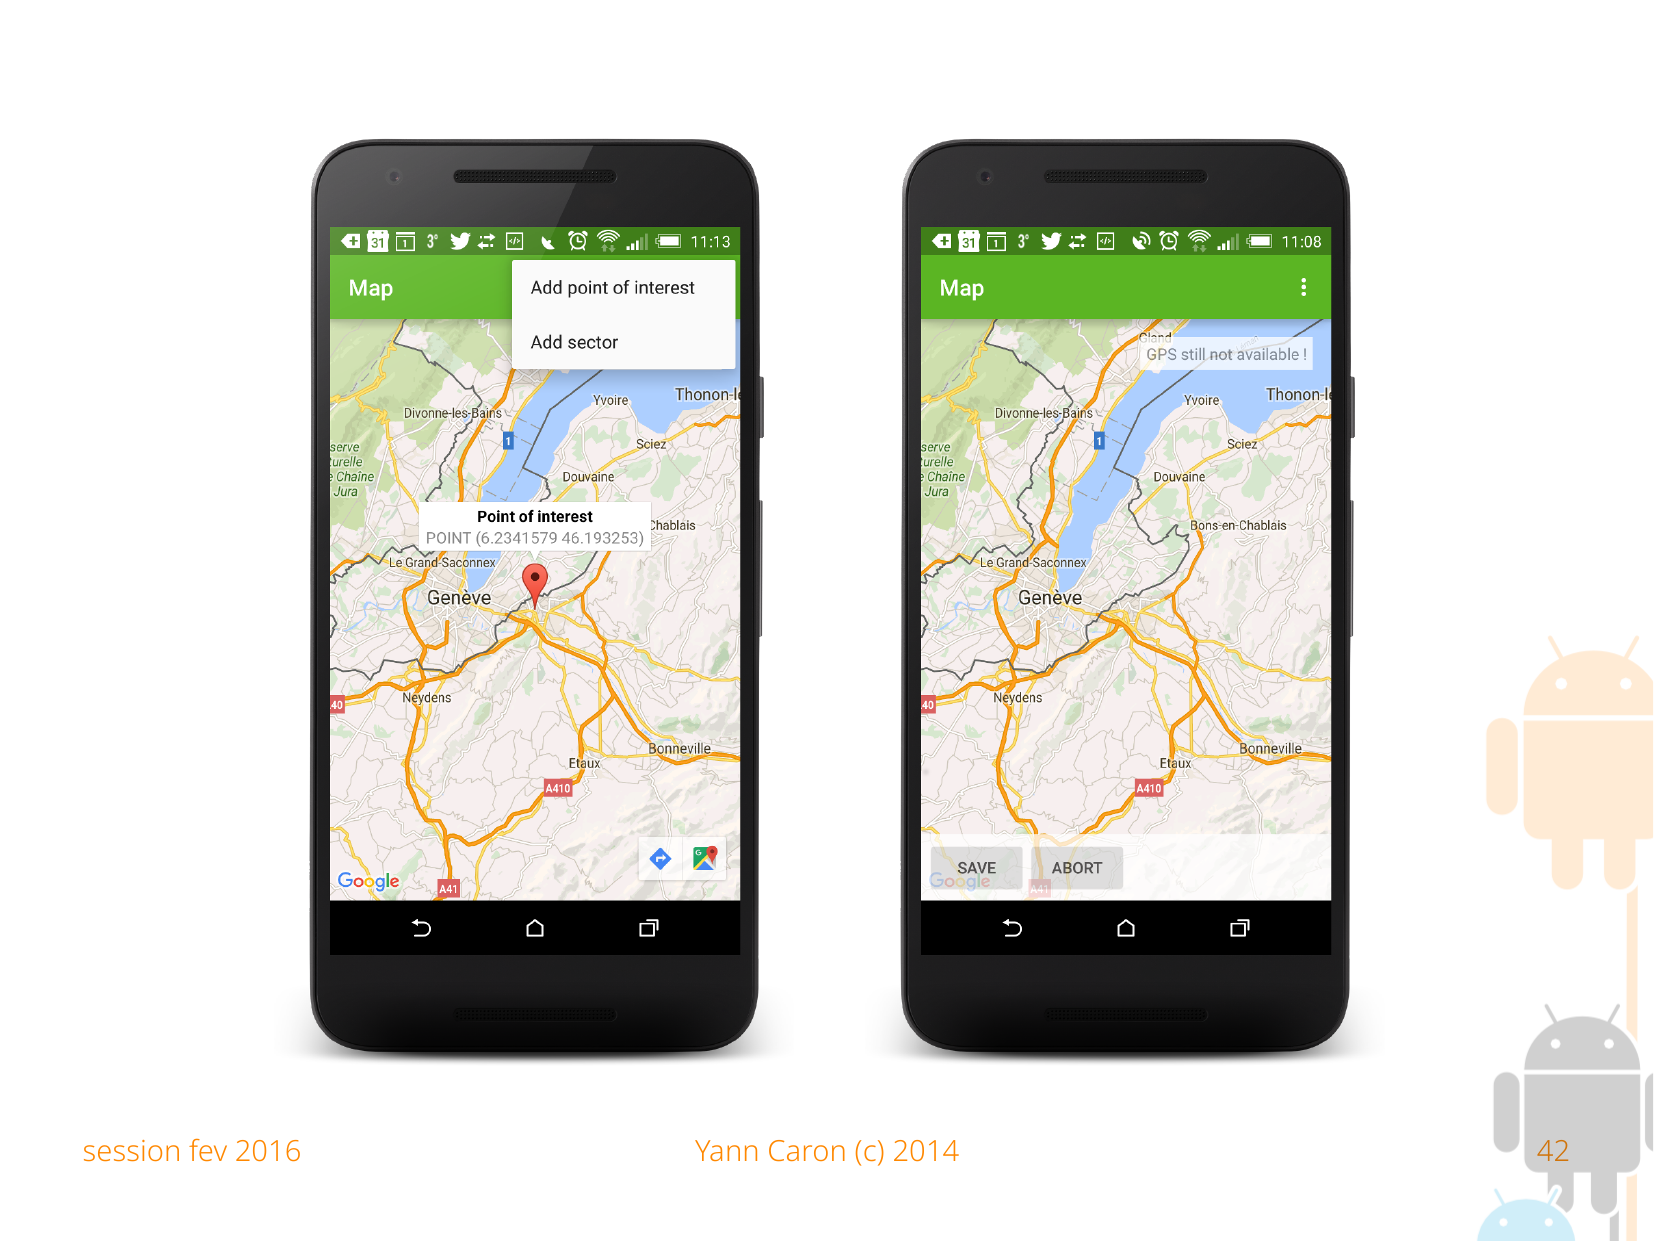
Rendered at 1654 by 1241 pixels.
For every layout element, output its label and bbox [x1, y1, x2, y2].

picture [240, 138, 1654, 1241]
